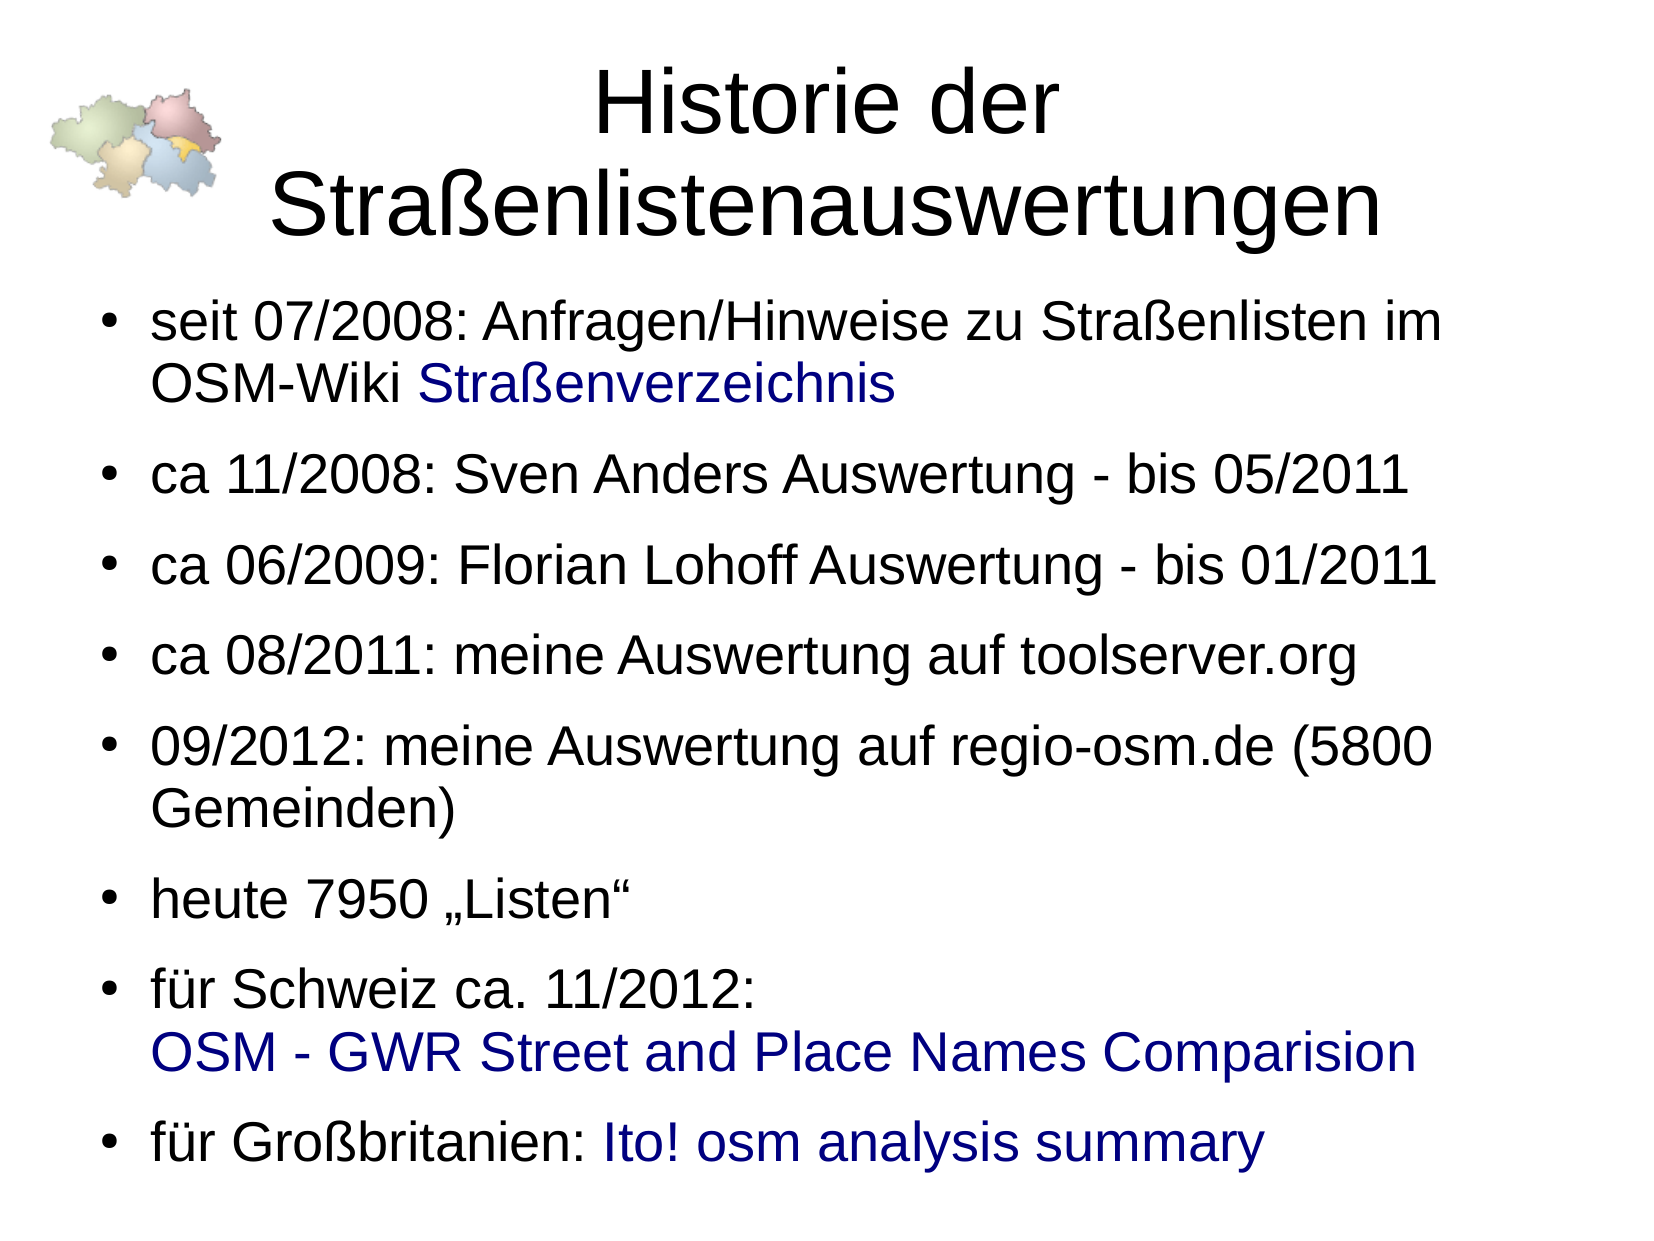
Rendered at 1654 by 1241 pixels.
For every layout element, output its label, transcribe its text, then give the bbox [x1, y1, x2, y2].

title Historie der Straßenlistenauswertungen [82, 49, 1571, 257]
picture [11, 68, 250, 225]
list seit 07/2008: Anfragen/Hinweise zu Straßenlisten im OSM-Wiki Straßenverzeichnis ca 11/2008: Sven Anders Auswertung - bis 05/2011 ca 06/2009: Florian Lohoff Auswertung - bis 01/2011 ca 08/2011: meine Auswertung auf toolserver.org 09/2012: meine Auswertung auf regio-osm.de (5800 Gemeinden) heute 7950 „Listen“ für Schweiz ca. 11/2012: OSM - GWR Street and Place Names Comparision für Großbritanien: Ito! osm analysis summary [82, 290, 1571, 1182]
